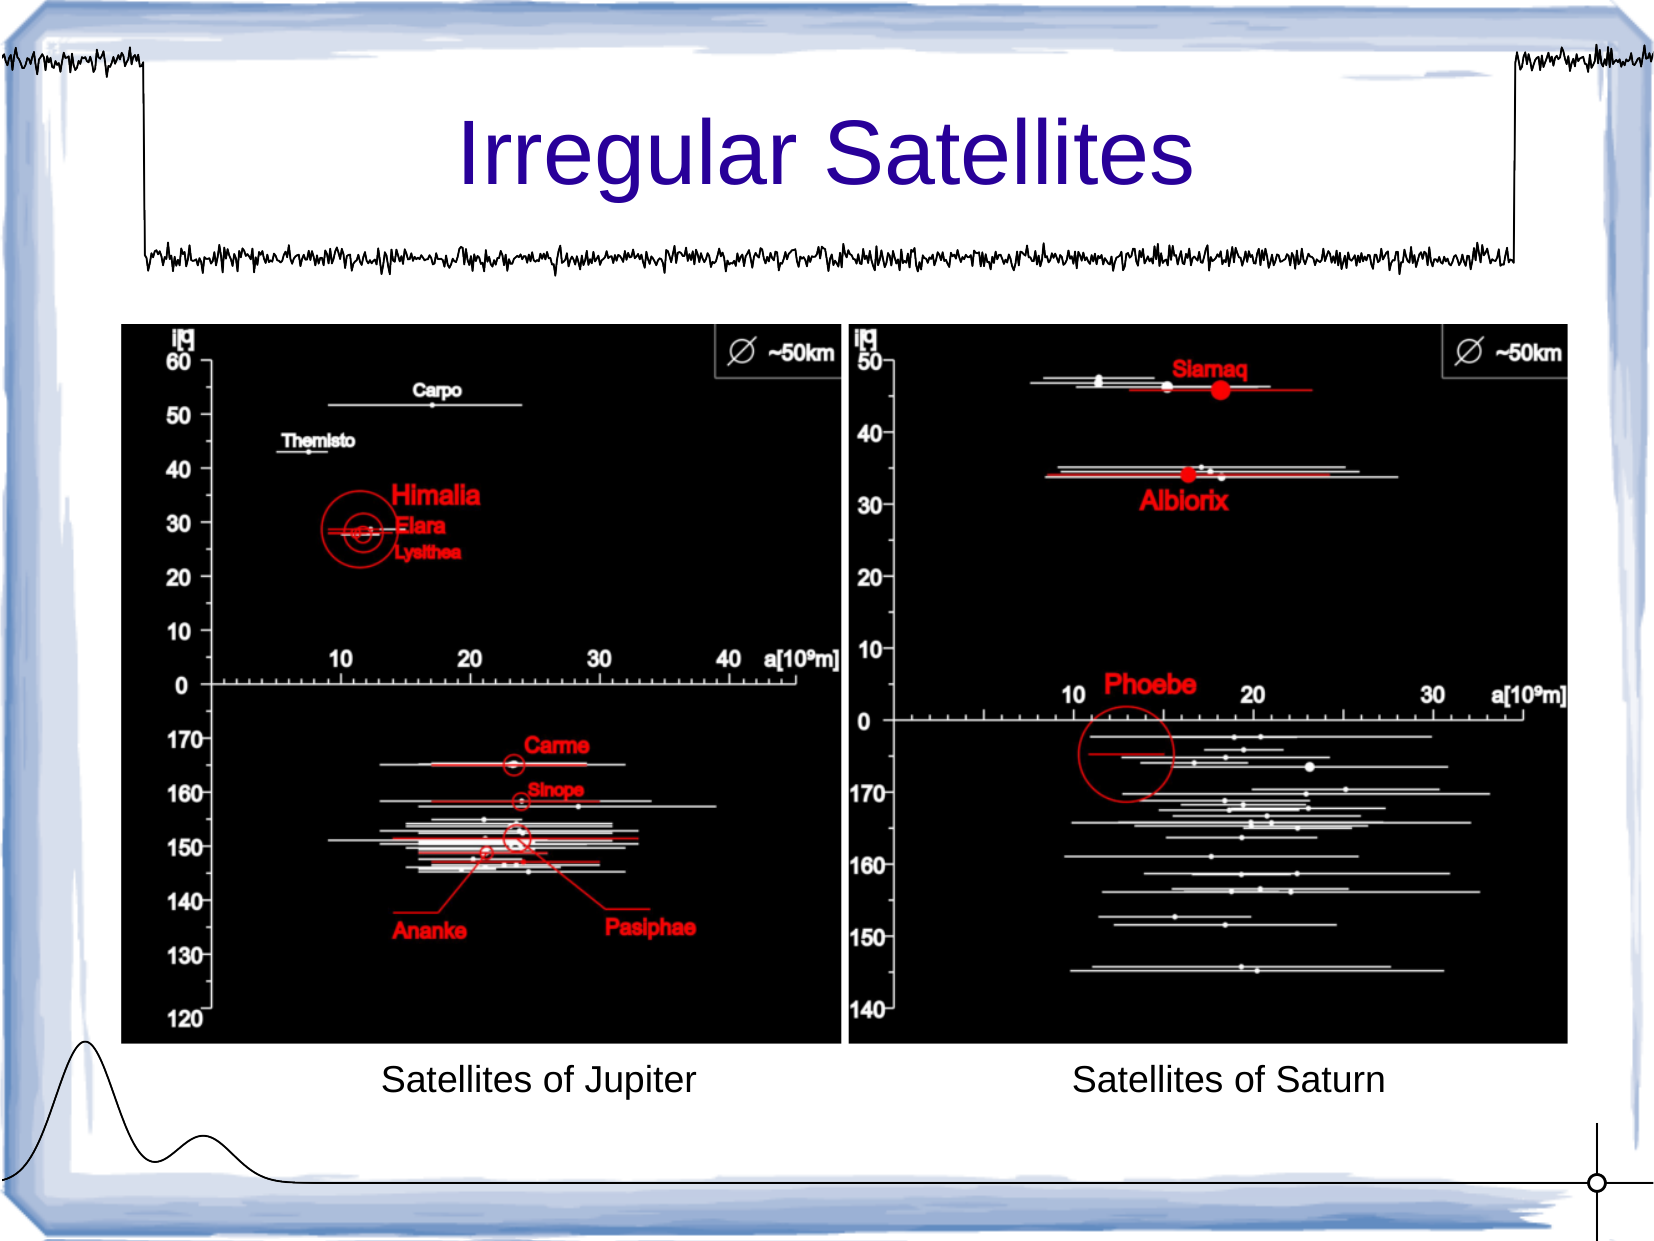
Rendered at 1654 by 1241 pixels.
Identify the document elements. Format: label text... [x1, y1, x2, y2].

text_box Satellites of Saturn [1057, 1051, 1402, 1108]
picture [0, 0, 1654, 1241]
text_box Satellites of Jupiter [366, 1051, 713, 1108]
